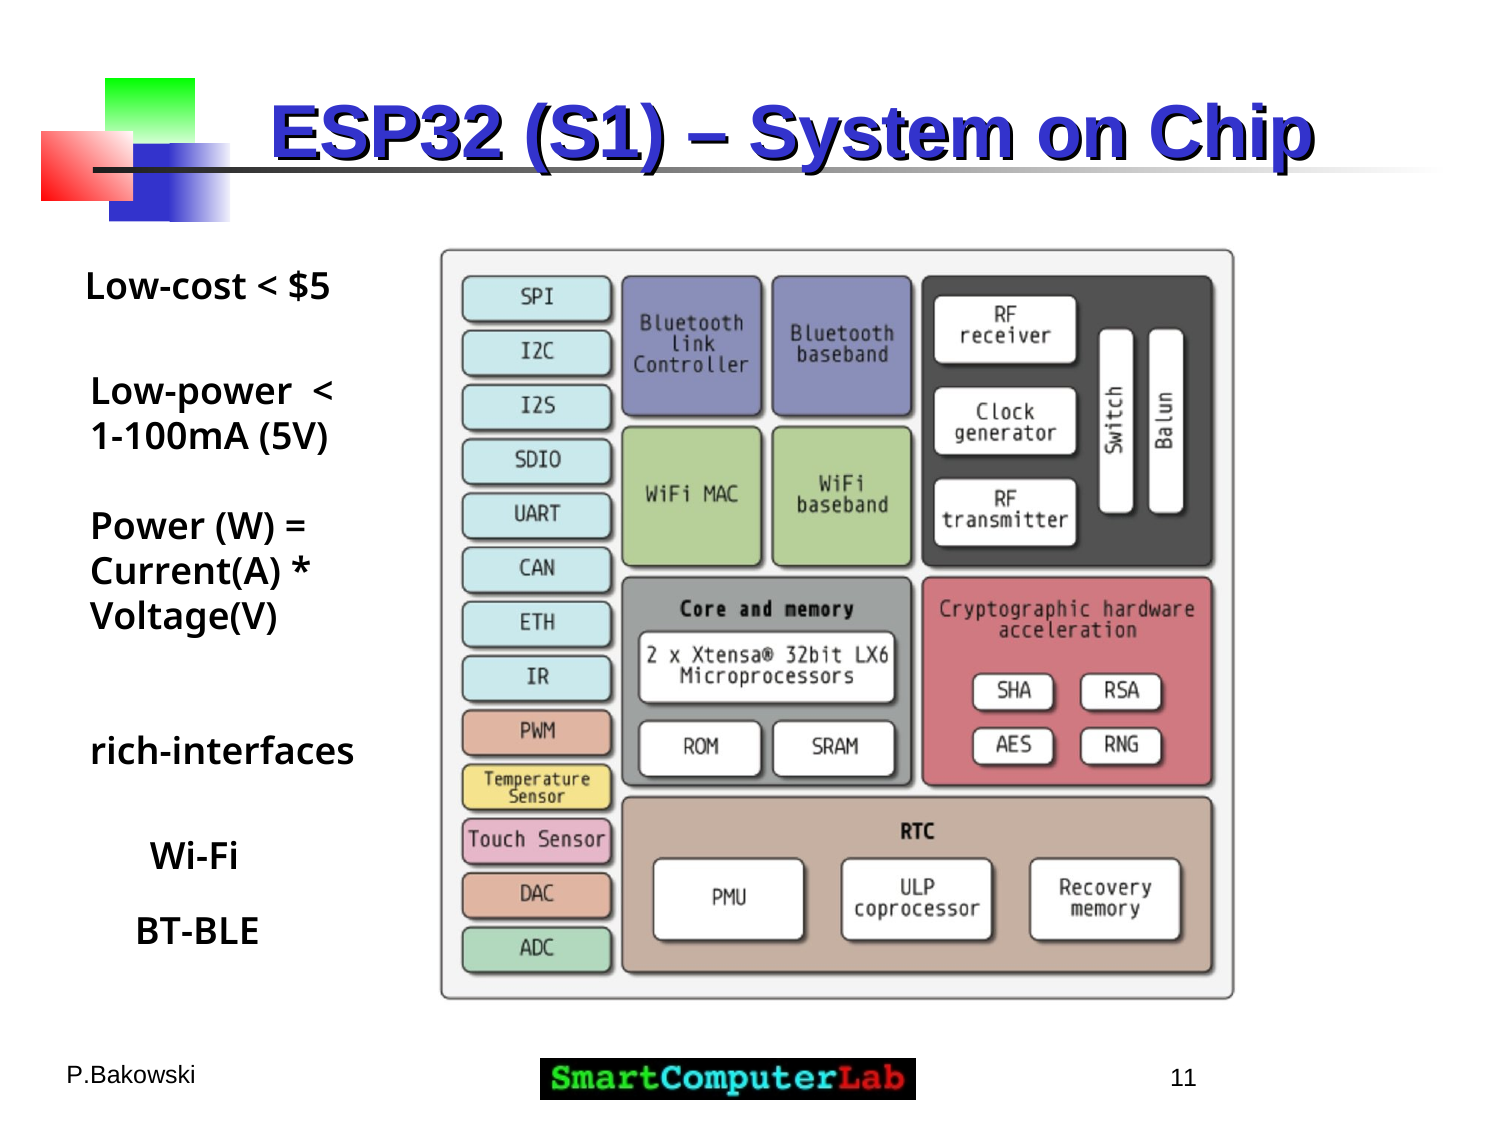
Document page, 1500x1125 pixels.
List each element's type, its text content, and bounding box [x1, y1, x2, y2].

picture [540, 1058, 916, 1100]
text_box rich-interfaces [75, 720, 376, 825]
text_box Low-power < 1-100mA (5V) Power (W) = Current(A) * Voltage(V) [75, 360, 406, 645]
text_box Wi-Fi [135, 825, 286, 900]
title ESP32 (S1) – System on Chip [159, 74, 1426, 180]
text_box BT-BLE [120, 900, 301, 968]
text_box Low-cost < $5 [60, 255, 361, 360]
picture [432, 239, 1244, 1007]
